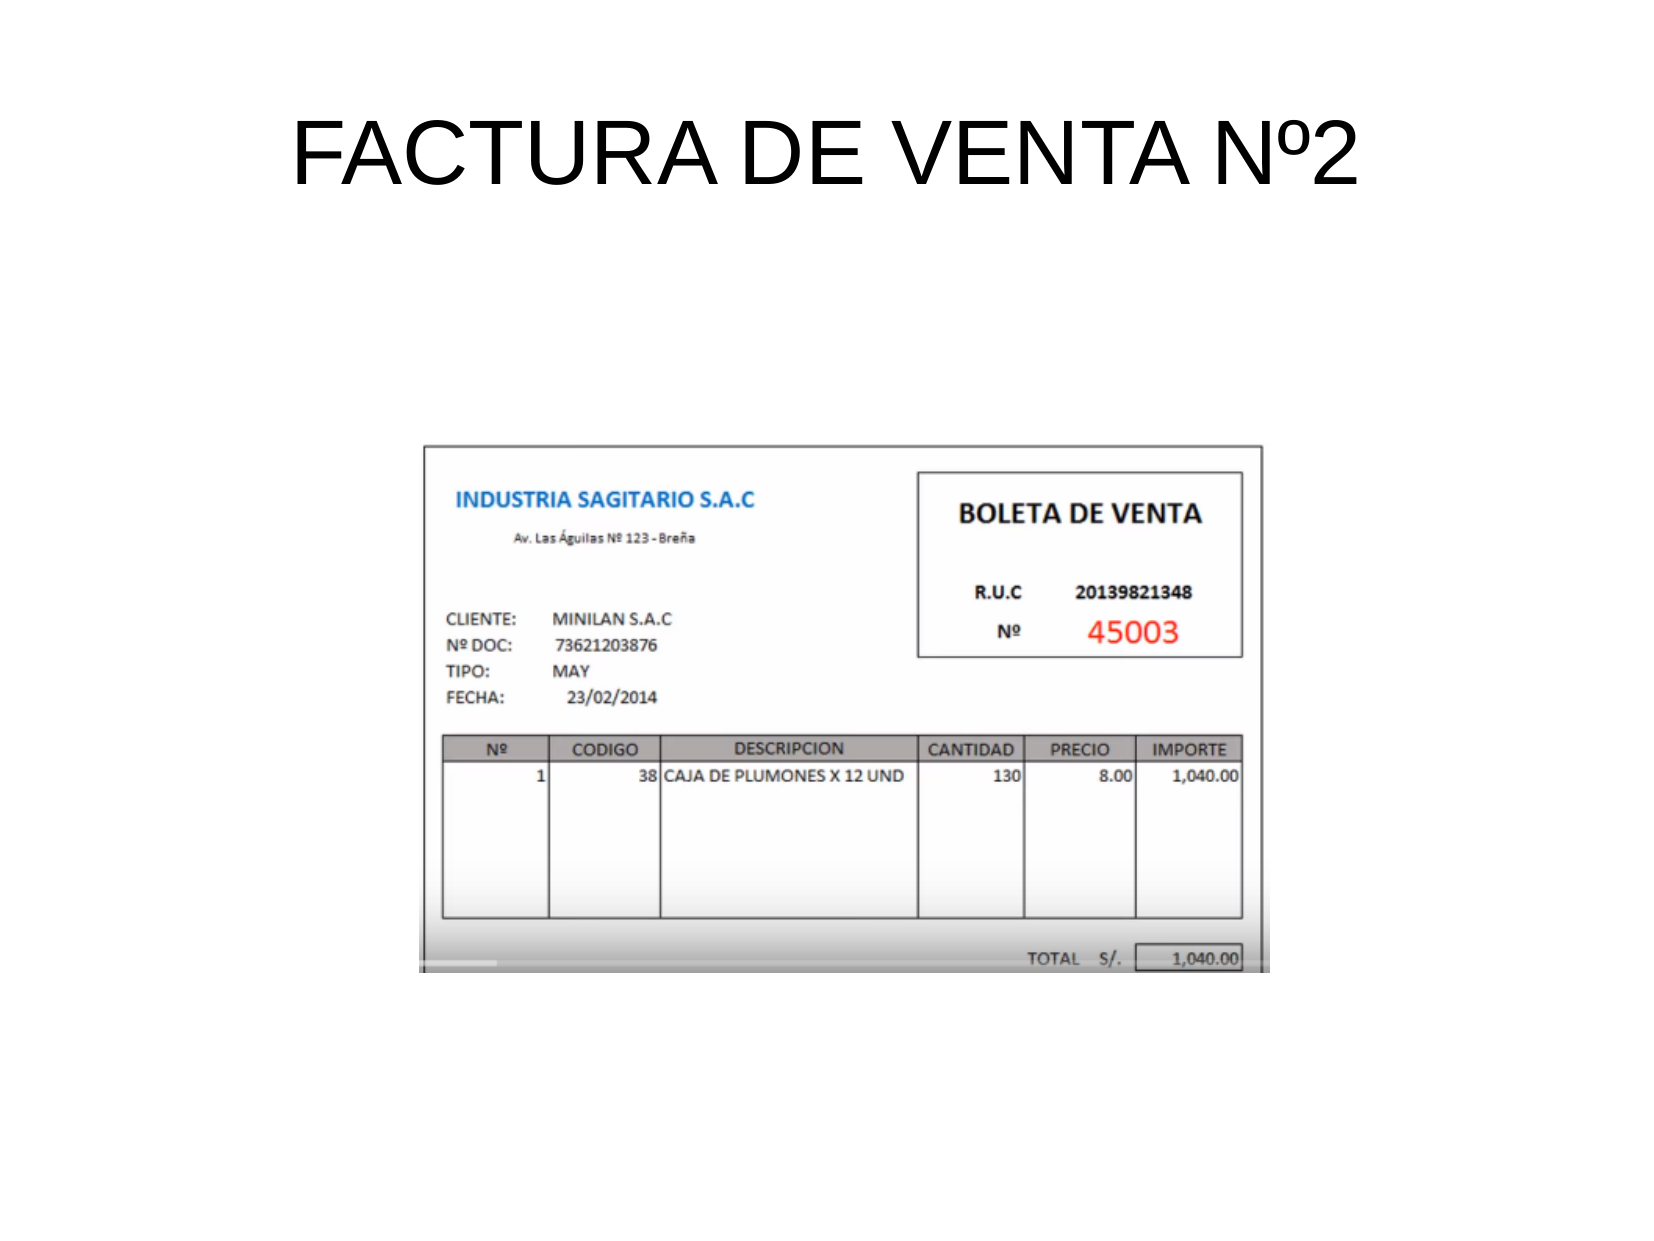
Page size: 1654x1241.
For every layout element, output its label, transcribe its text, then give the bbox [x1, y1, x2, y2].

title FACTURA DE VENTA Nº2 [82, 49, 1571, 257]
picture [419, 442, 1270, 973]
